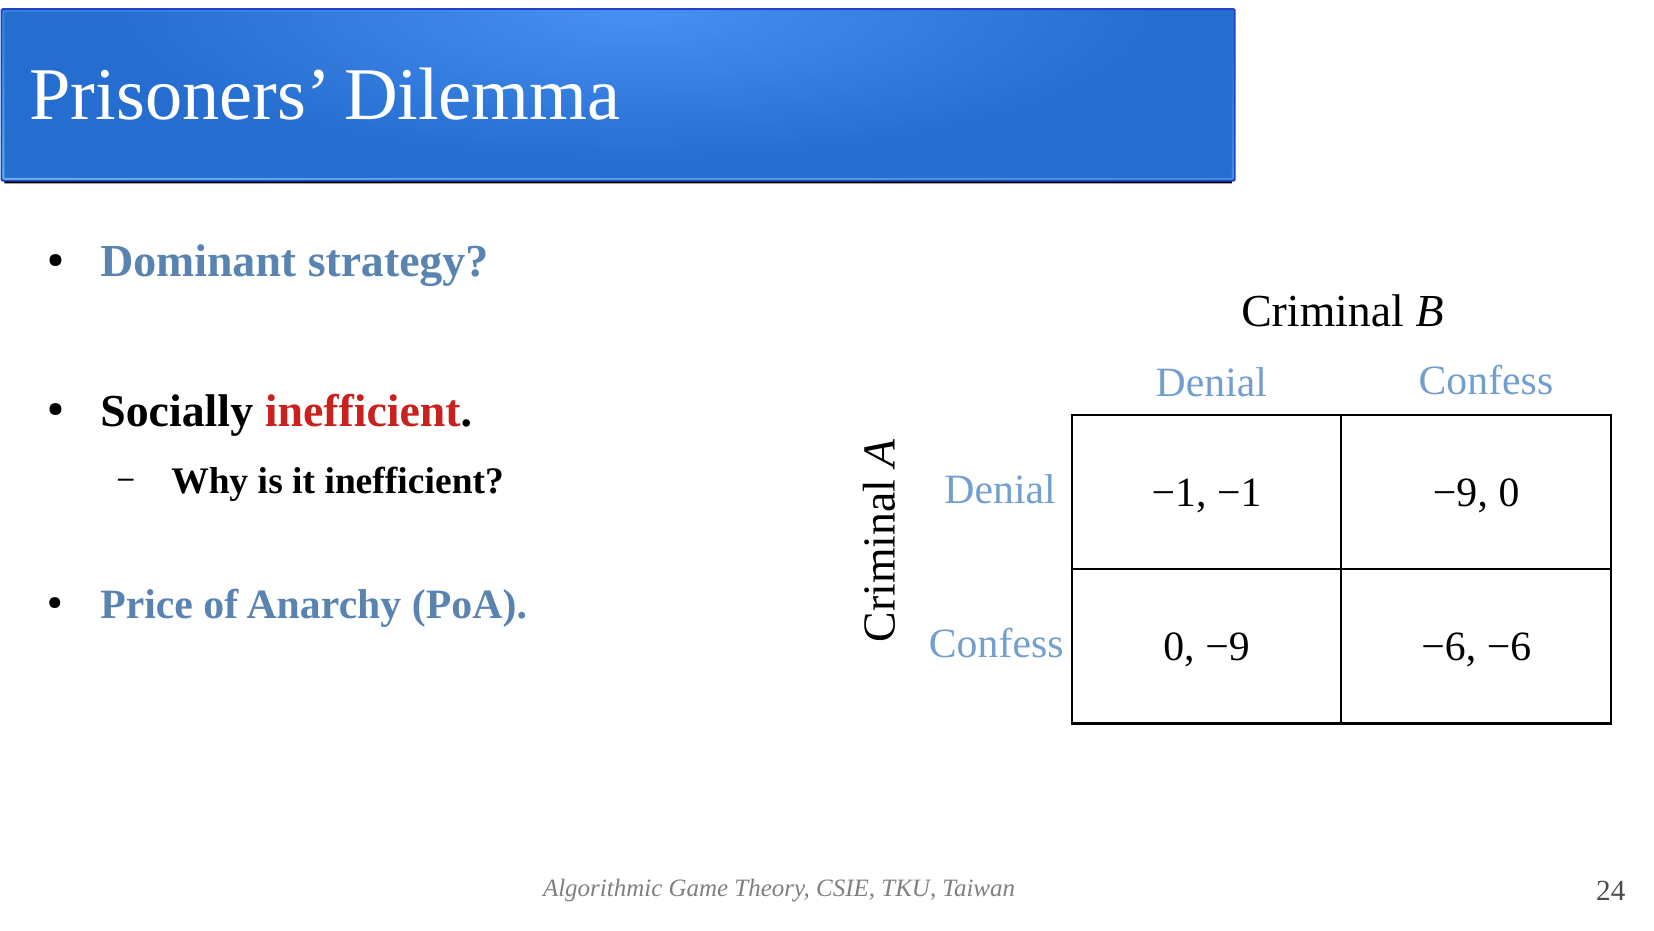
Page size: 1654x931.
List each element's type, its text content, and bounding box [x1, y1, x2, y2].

text_box Confess [891, 612, 1101, 678]
table_header −9, 0 [1342, 416, 1610, 568]
text_box Denial [911, 458, 1089, 525]
table_cell −6, −6 [1342, 570, 1610, 722]
text_box Confess [1381, 349, 1591, 415]
text_box Criminal B [1220, 278, 1465, 347]
text_box Denial [1122, 351, 1300, 418]
list Dominant strategy? Socially inefficient. Why is it inefficient? Price of Anarchy (PoA). [29, 236, 854, 872]
title Prisoners’ Dilemma [29, 17, 1138, 172]
table_cell 0, −9 [1073, 570, 1340, 722]
table_header −1, −1 [1073, 416, 1340, 568]
text_box Criminal A [846, 419, 915, 664]
